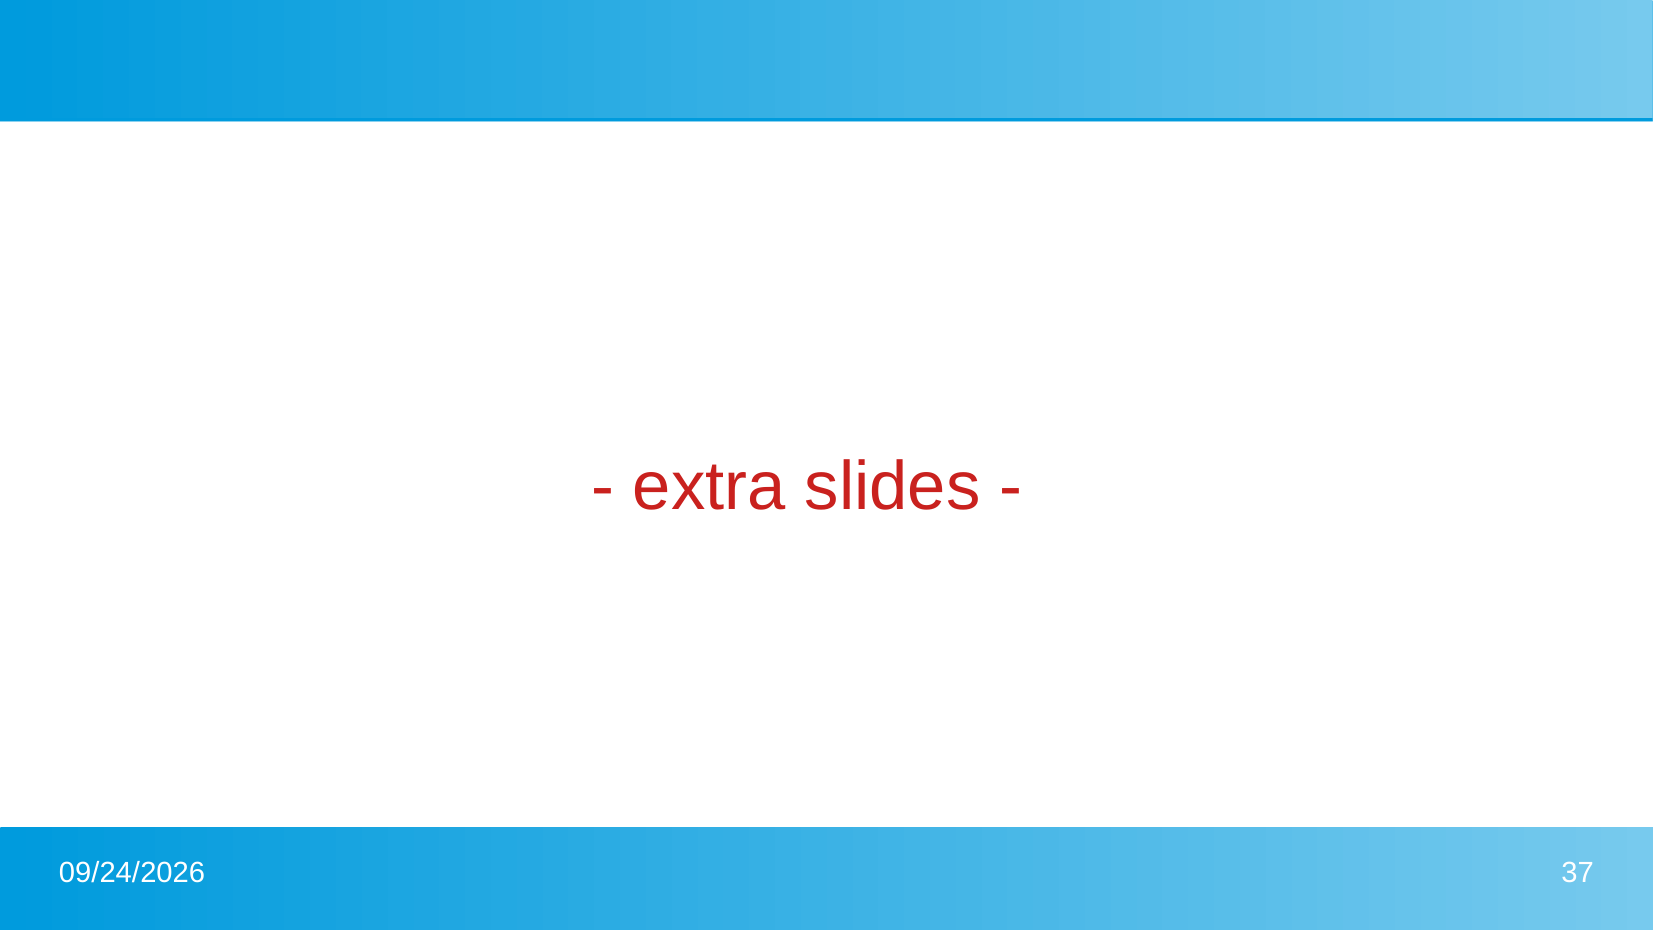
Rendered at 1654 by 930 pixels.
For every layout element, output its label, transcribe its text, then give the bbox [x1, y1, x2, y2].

title - extra slides - [39, 446, 1575, 525]
